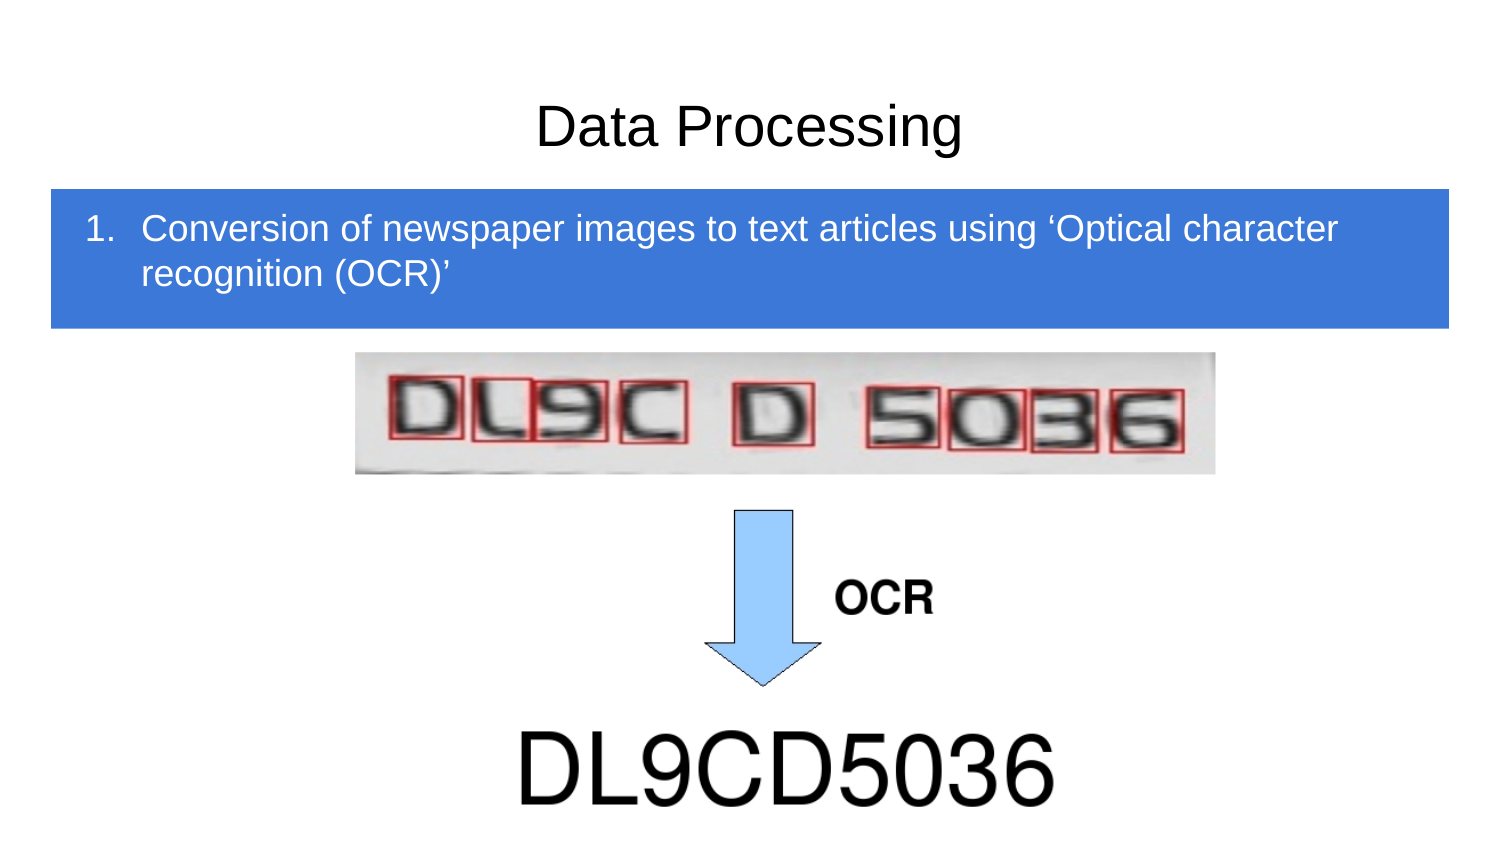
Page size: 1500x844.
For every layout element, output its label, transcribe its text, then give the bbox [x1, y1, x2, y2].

picture [354, 350, 1219, 816]
list Conversion of newspaper images to text articles using ‘Optical character recognition (OCR)’ [51, 189, 1449, 329]
title Data Processing [51, 72, 1449, 167]
